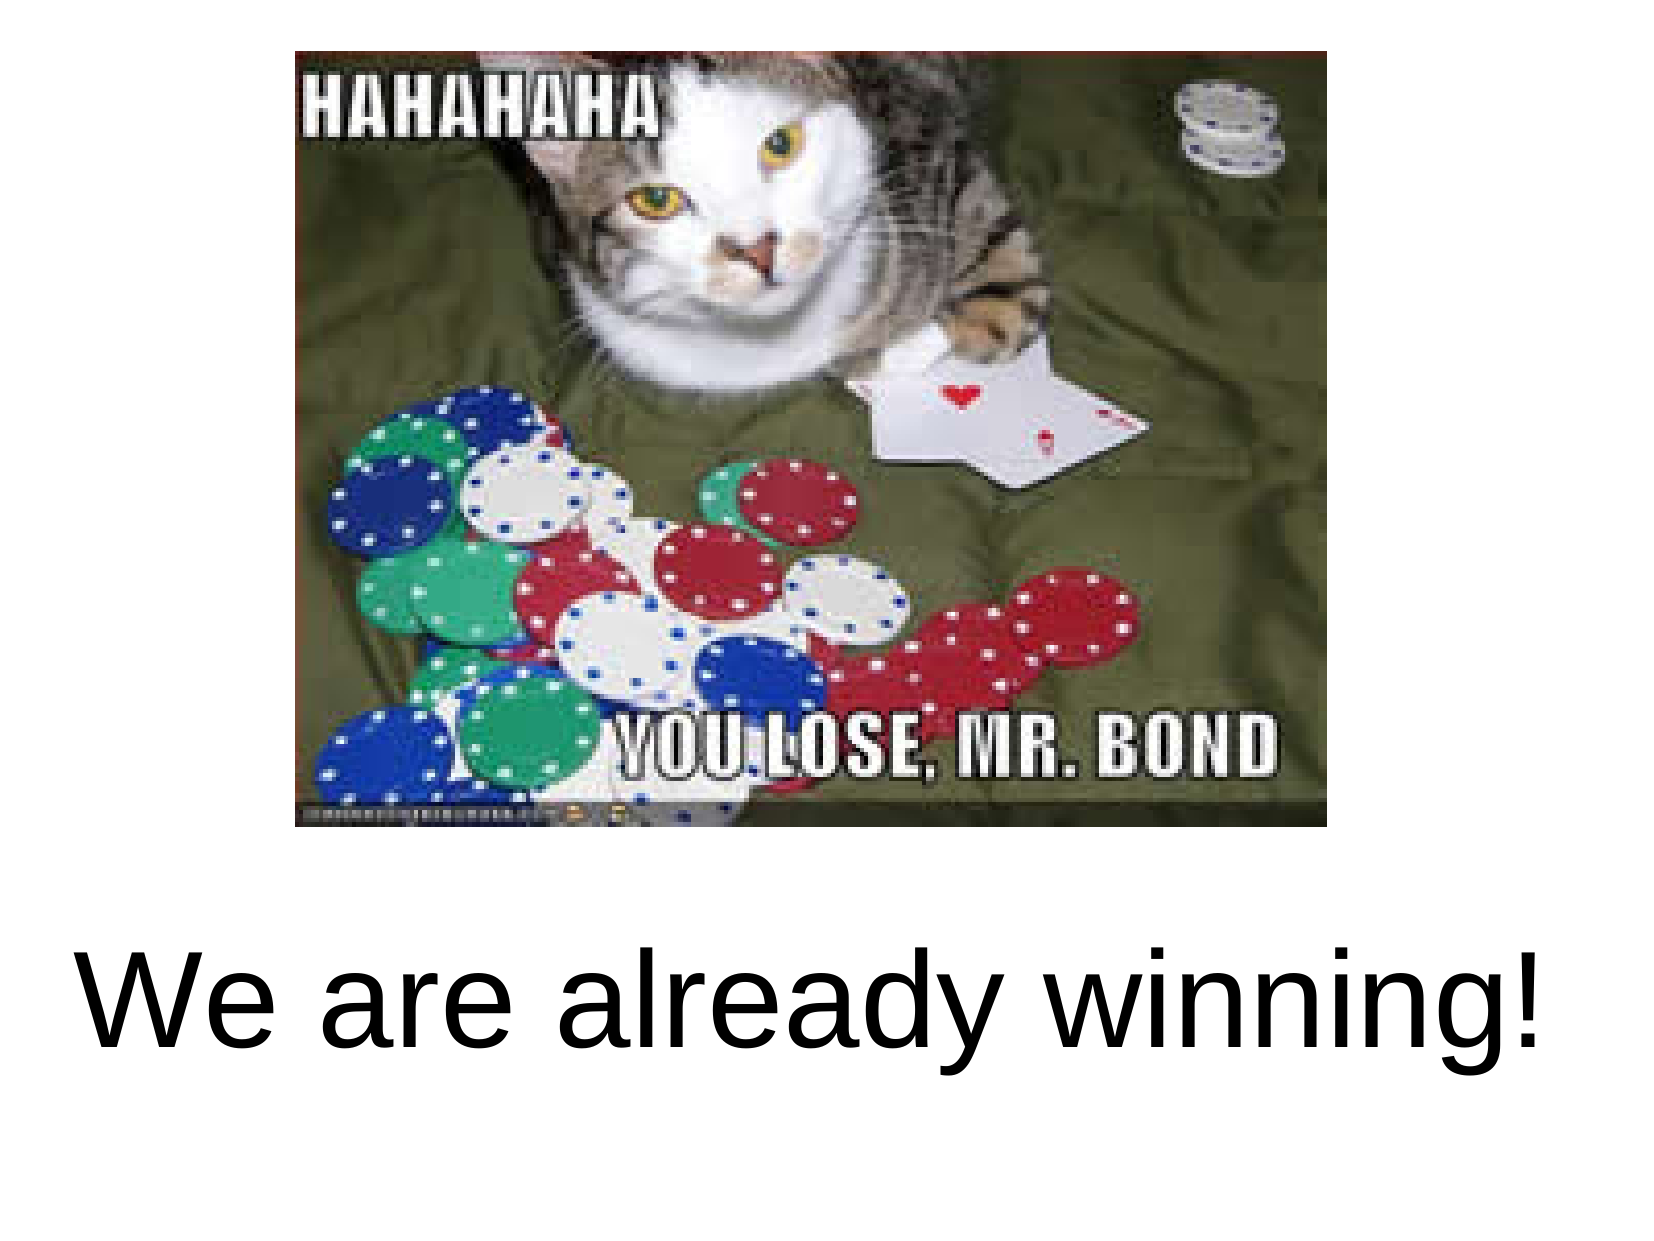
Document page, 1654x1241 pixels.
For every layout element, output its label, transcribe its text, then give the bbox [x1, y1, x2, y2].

picture [295, 51, 1327, 827]
text_box We are already winning! [59, 915, 1625, 1084]
